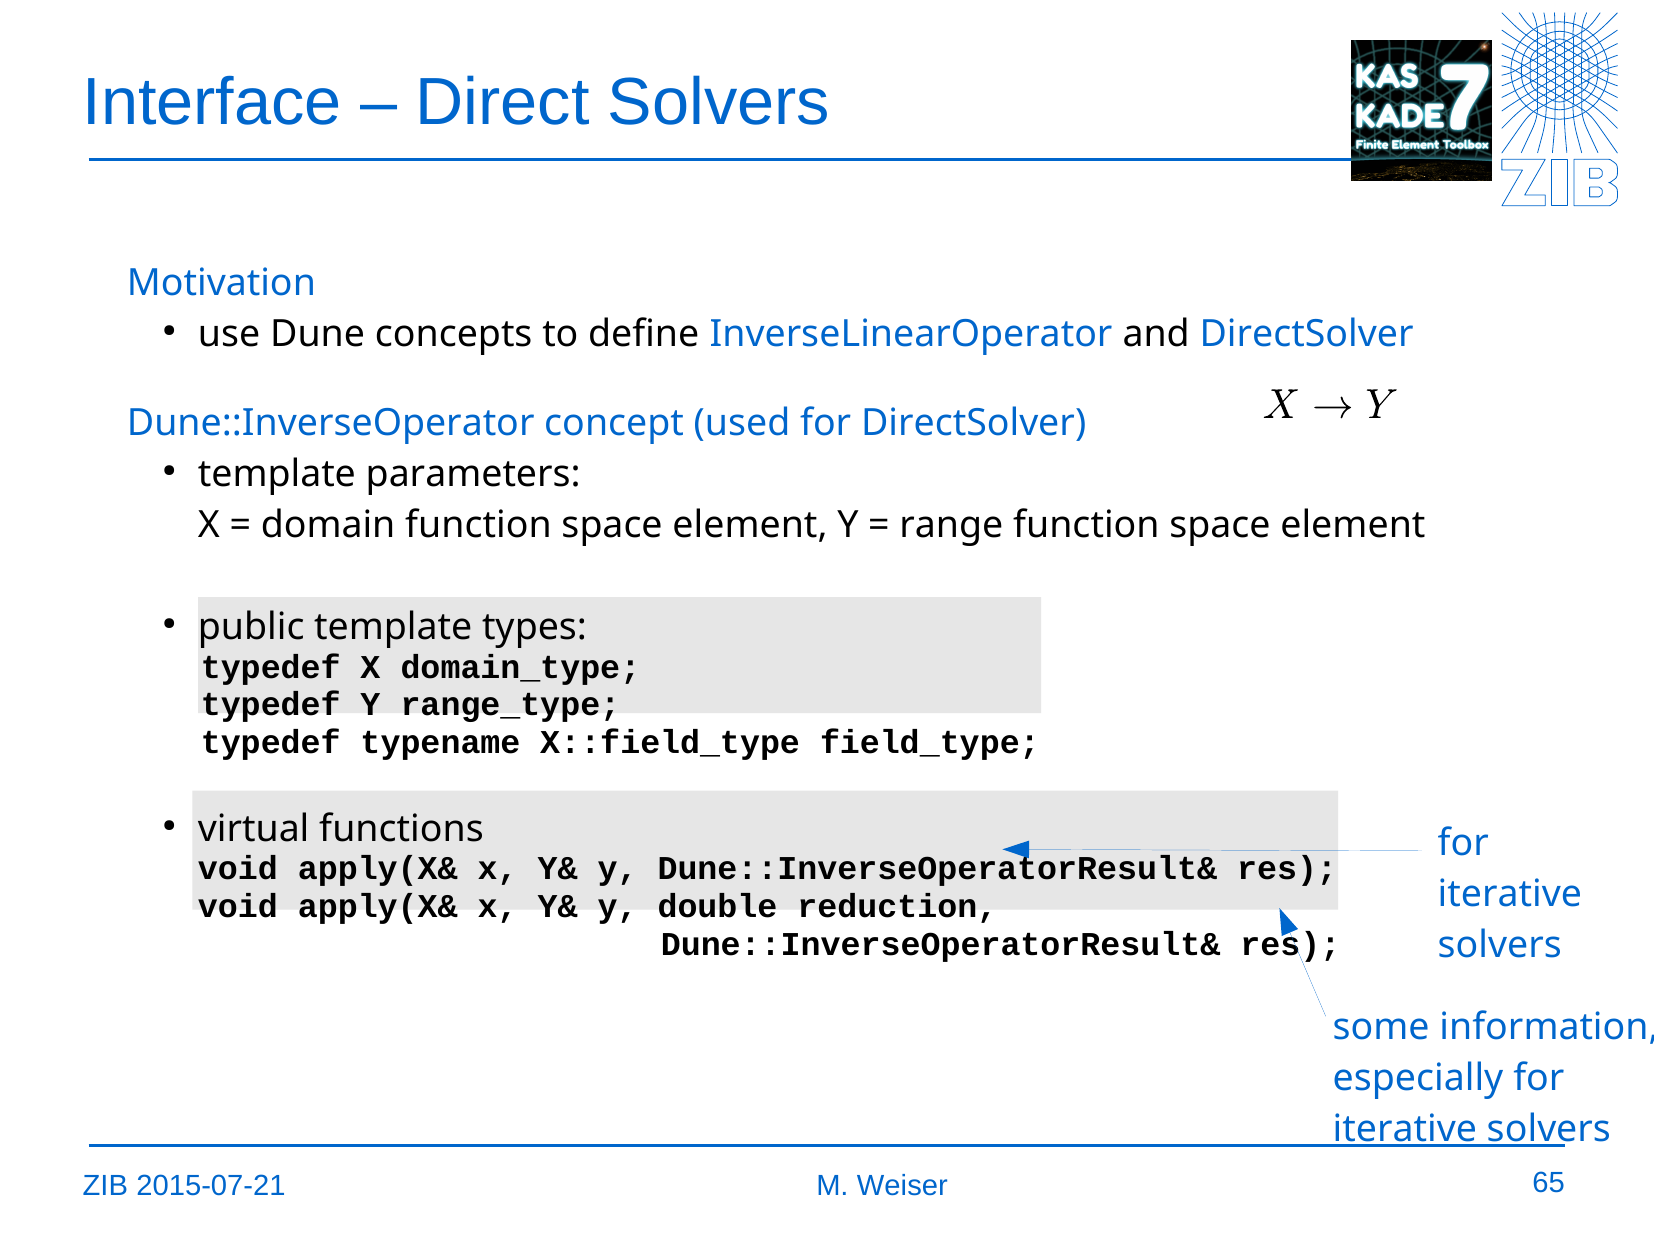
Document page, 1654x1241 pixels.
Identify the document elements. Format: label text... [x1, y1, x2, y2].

text_box for iterative solvers [1422, 808, 1654, 912]
text_box some information, especially for iterative solvers [1317, 991, 1654, 1139]
picture [1263, 389, 1397, 419]
title Interface – Direct Solvers [82, 64, 1359, 139]
picture [1351, 40, 1492, 181]
text_box Motivation use Dune concepts to define InverseLinearOperator and DirectSolver Dune::InverseOperator concept (used for DirectSolver) template parameters: X = domain function space element, Y = range function space element public template types: typedef X domain_type; typedef Y range_type; typedef typename X::field_type field_type; virtual functions void apply(X& x, Y& y, Dune::InverseOperatorResult& res); void apply(X& x, Y& y, double reduction, Dune::InverseOperatorResult& res); [112, 248, 1385, 1049]
